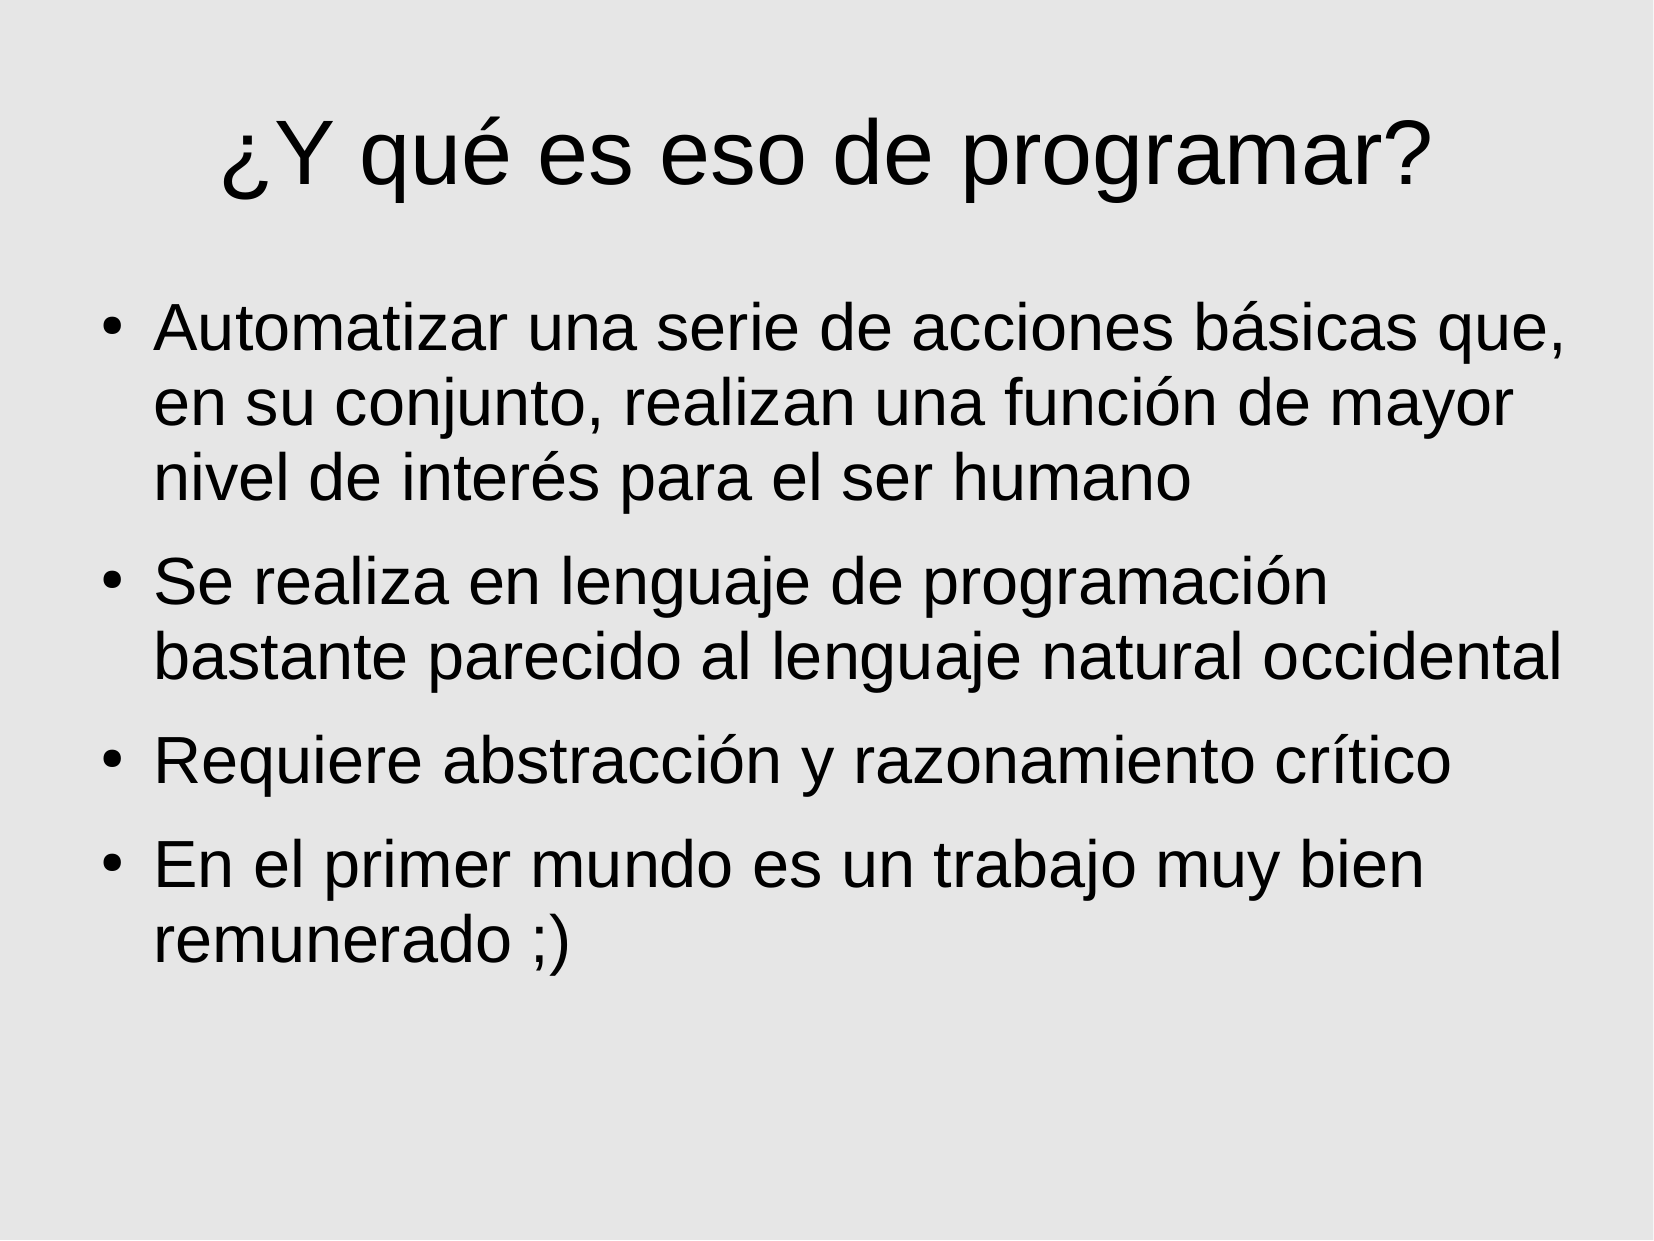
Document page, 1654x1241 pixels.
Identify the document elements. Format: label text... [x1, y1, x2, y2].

list Automatizar una serie de acciones básicas que, en su conjunto, realizan una función de mayor nivel de interés para el ser humano Se realiza en lenguaje de programación bastante parecido al lenguaje natural occidental Requiere abstracción y razonamiento crítico En el primer mundo es un trabajo muy bien remunerado ;) [82, 290, 1571, 1010]
title ¿Y qué es eso de programar? [82, 49, 1571, 257]
